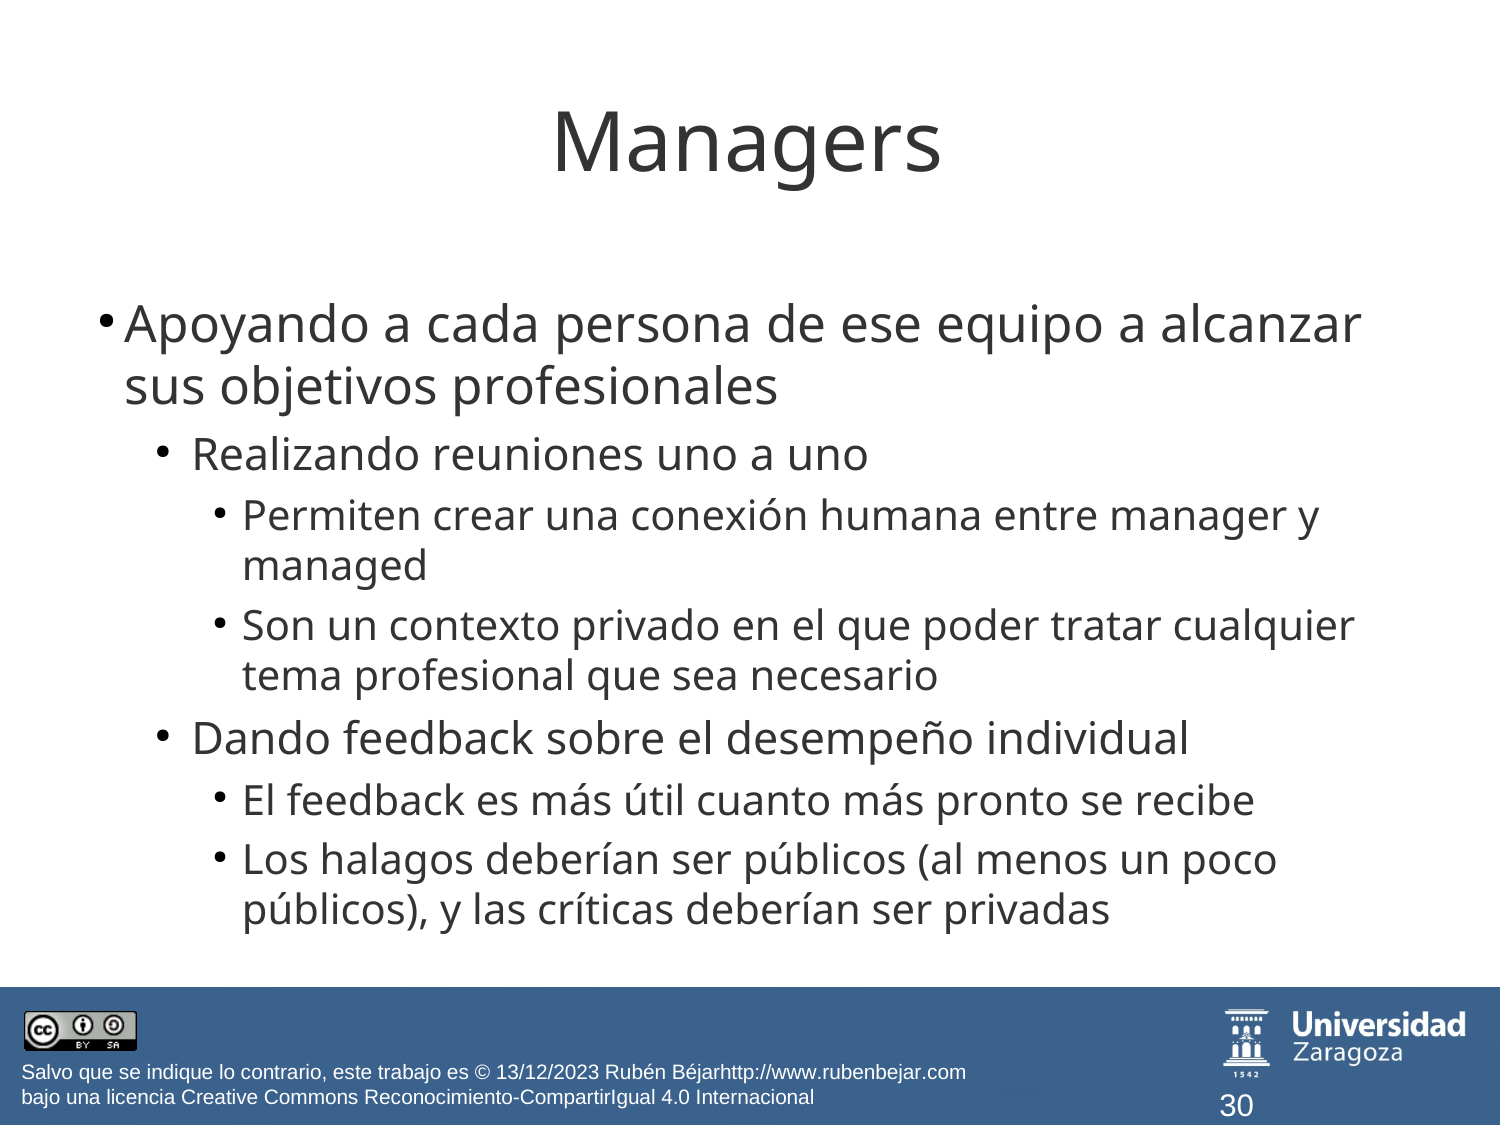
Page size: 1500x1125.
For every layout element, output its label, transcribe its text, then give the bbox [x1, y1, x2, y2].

title Managers [74, 20, 1420, 257]
list Apoyando a cada persona de ese equipo a alcanzar sus objetivos profesionales Realizando reuniones uno a uno Permiten crear una conexión humana entre manager y managed Son un contexto privado en el que poder tratar cualquier tema profesional que sea necesario Dando feedback sobre el desempeño individual El feedback es más útil cuanto más pronto se recibe Los halagos deberían ser públicos (al menos un poco públicos), y las críticas deberían ser privadas [82, 283, 1418, 957]
picture [0, 987, 1500, 1125]
